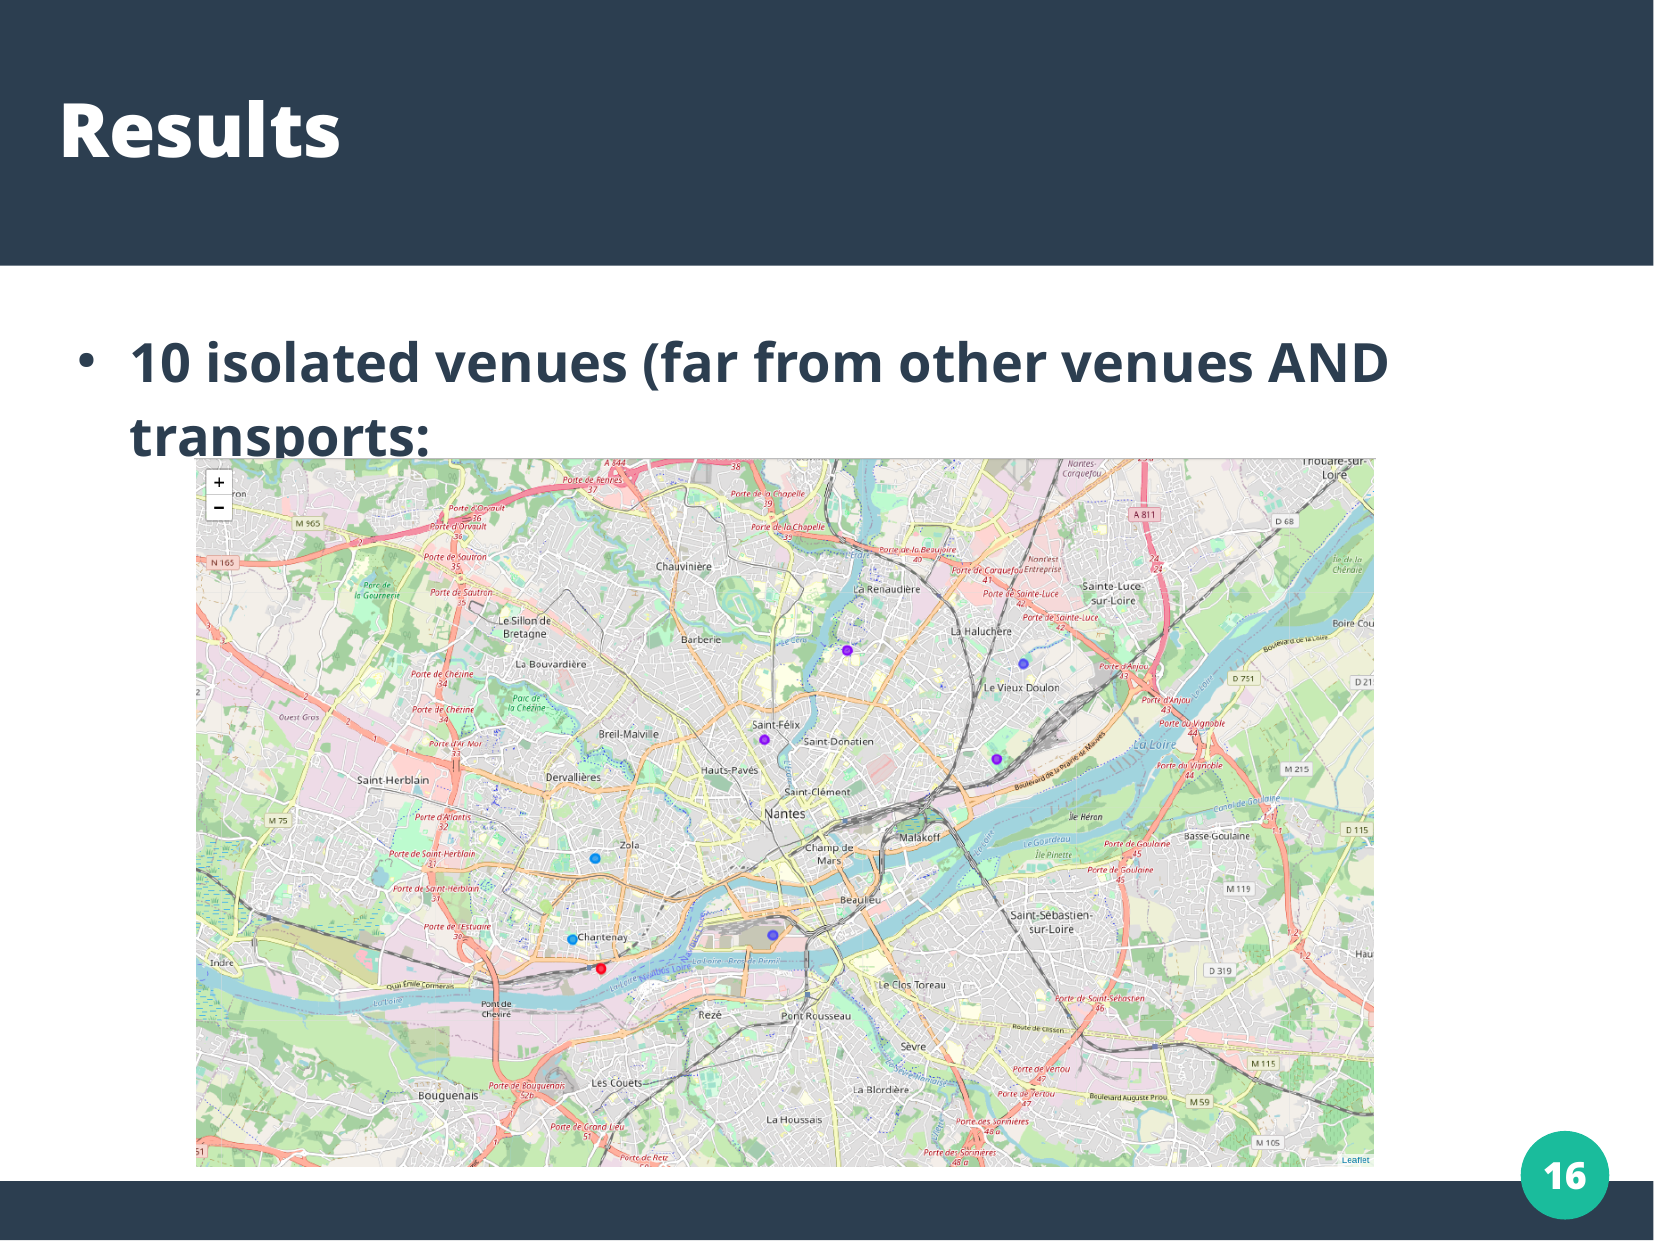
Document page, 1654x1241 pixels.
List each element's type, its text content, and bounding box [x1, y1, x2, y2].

list 10 isolated venues (far from other venues AND transports: [59, 324, 1595, 1152]
picture [194, 458, 1376, 1170]
title Results [59, 49, 1595, 207]
